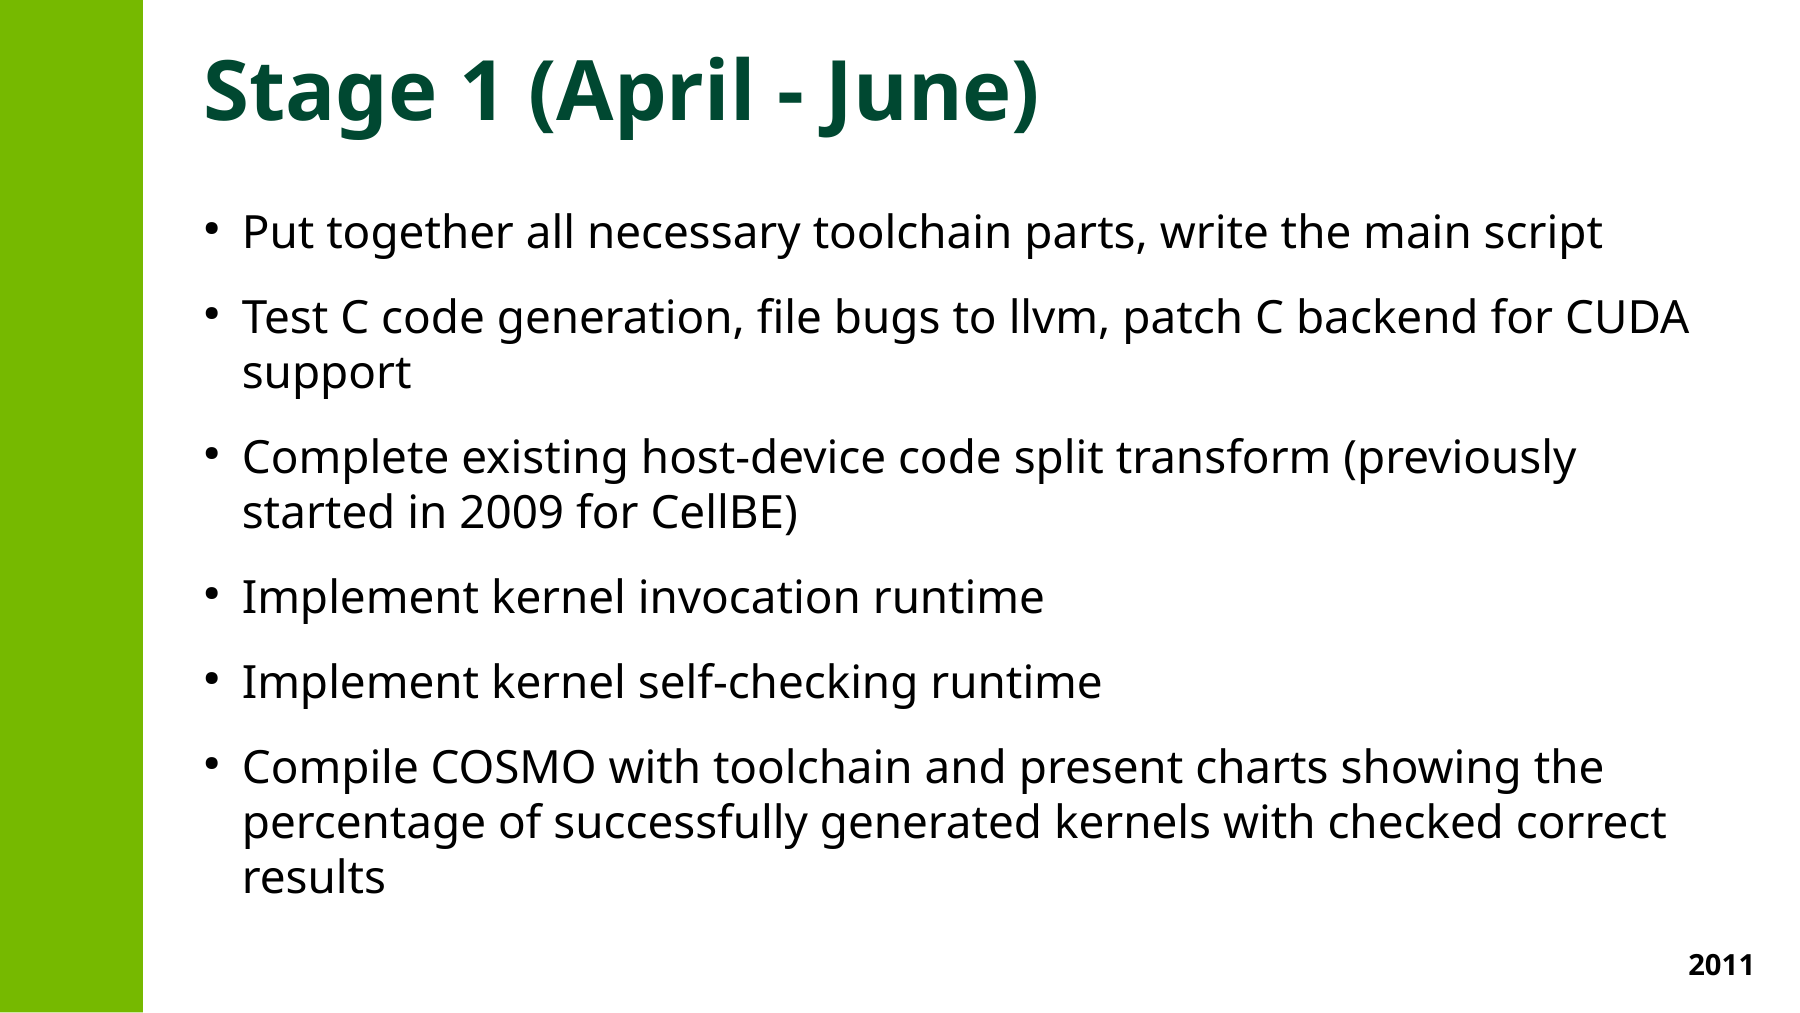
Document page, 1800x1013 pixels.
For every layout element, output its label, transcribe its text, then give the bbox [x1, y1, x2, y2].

title Stage 1 (April - June) [188, 40, 1733, 195]
list Put together all necessary toolchain parts, write the main script Test C code generation, file bugs to llvm, patch C backend for CUDA support Complete existing host-device code split transform (previously started in 2009 for CellBE) Implement kernel invocation runtime Implement kernel self-checking runtime Compile COSMO with toolchain and present charts showing the percentage of successfully generated kernels with checked correct results [188, 195, 1733, 976]
